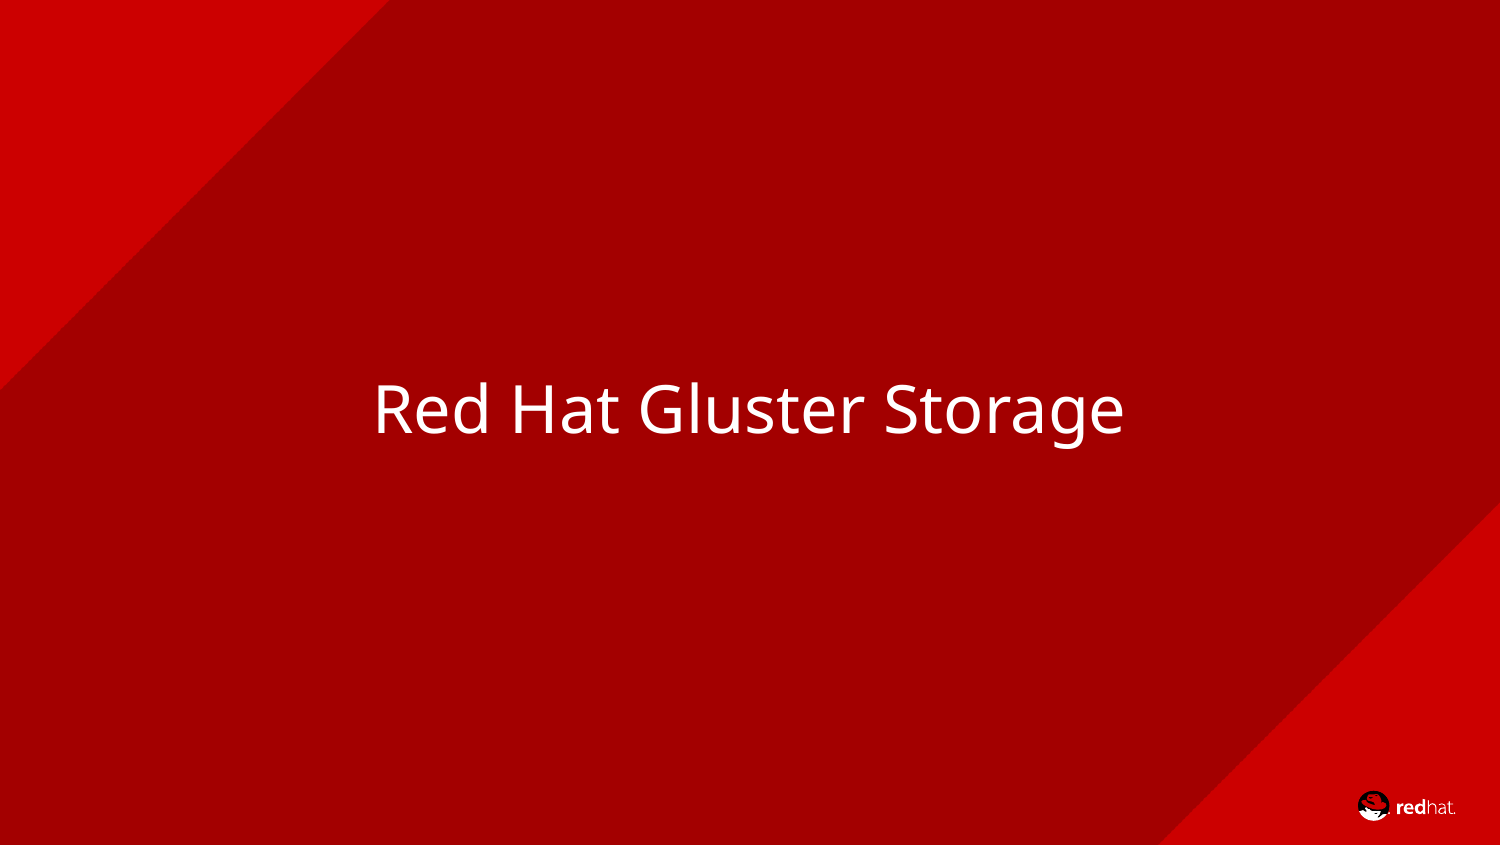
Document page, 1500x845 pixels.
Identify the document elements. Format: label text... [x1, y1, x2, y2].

title Red Hat Gluster Storage [112, 330, 1388, 486]
picture [0, 0, 1500, 845]
